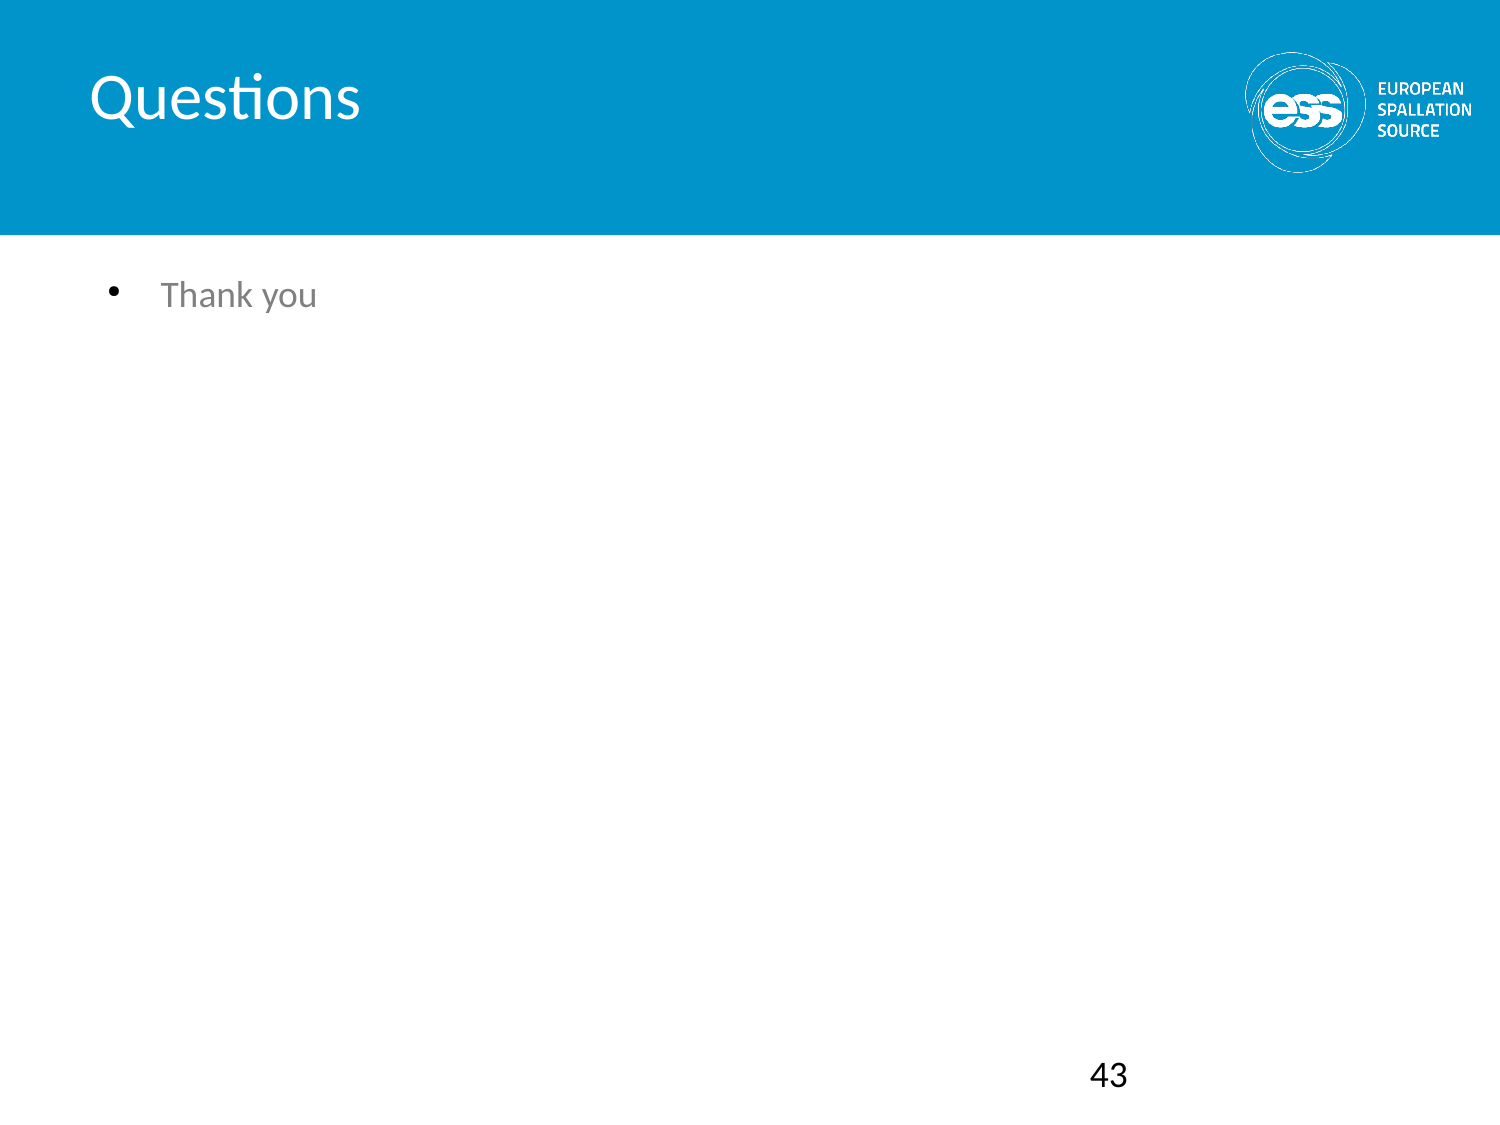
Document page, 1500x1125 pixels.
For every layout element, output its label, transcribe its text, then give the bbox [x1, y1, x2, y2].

picture [1432, 125, 1438, 136]
title Questions [75, 45, 1247, 233]
picture [1400, 83, 1407, 94]
picture [1436, 104, 1444, 115]
picture [1264, 94, 1342, 127]
list Thank you [75, 262, 1425, 1005]
picture [1443, 86, 1450, 93]
picture [1422, 125, 1428, 134]
picture [1454, 83, 1458, 94]
picture [1418, 104, 1423, 115]
picture [1379, 83, 1385, 94]
picture [1409, 104, 1415, 115]
picture [1423, 83, 1430, 94]
slide_number <number> [1074, 1042, 1425, 1103]
picture [1398, 109, 1406, 115]
picture [1389, 104, 1393, 115]
